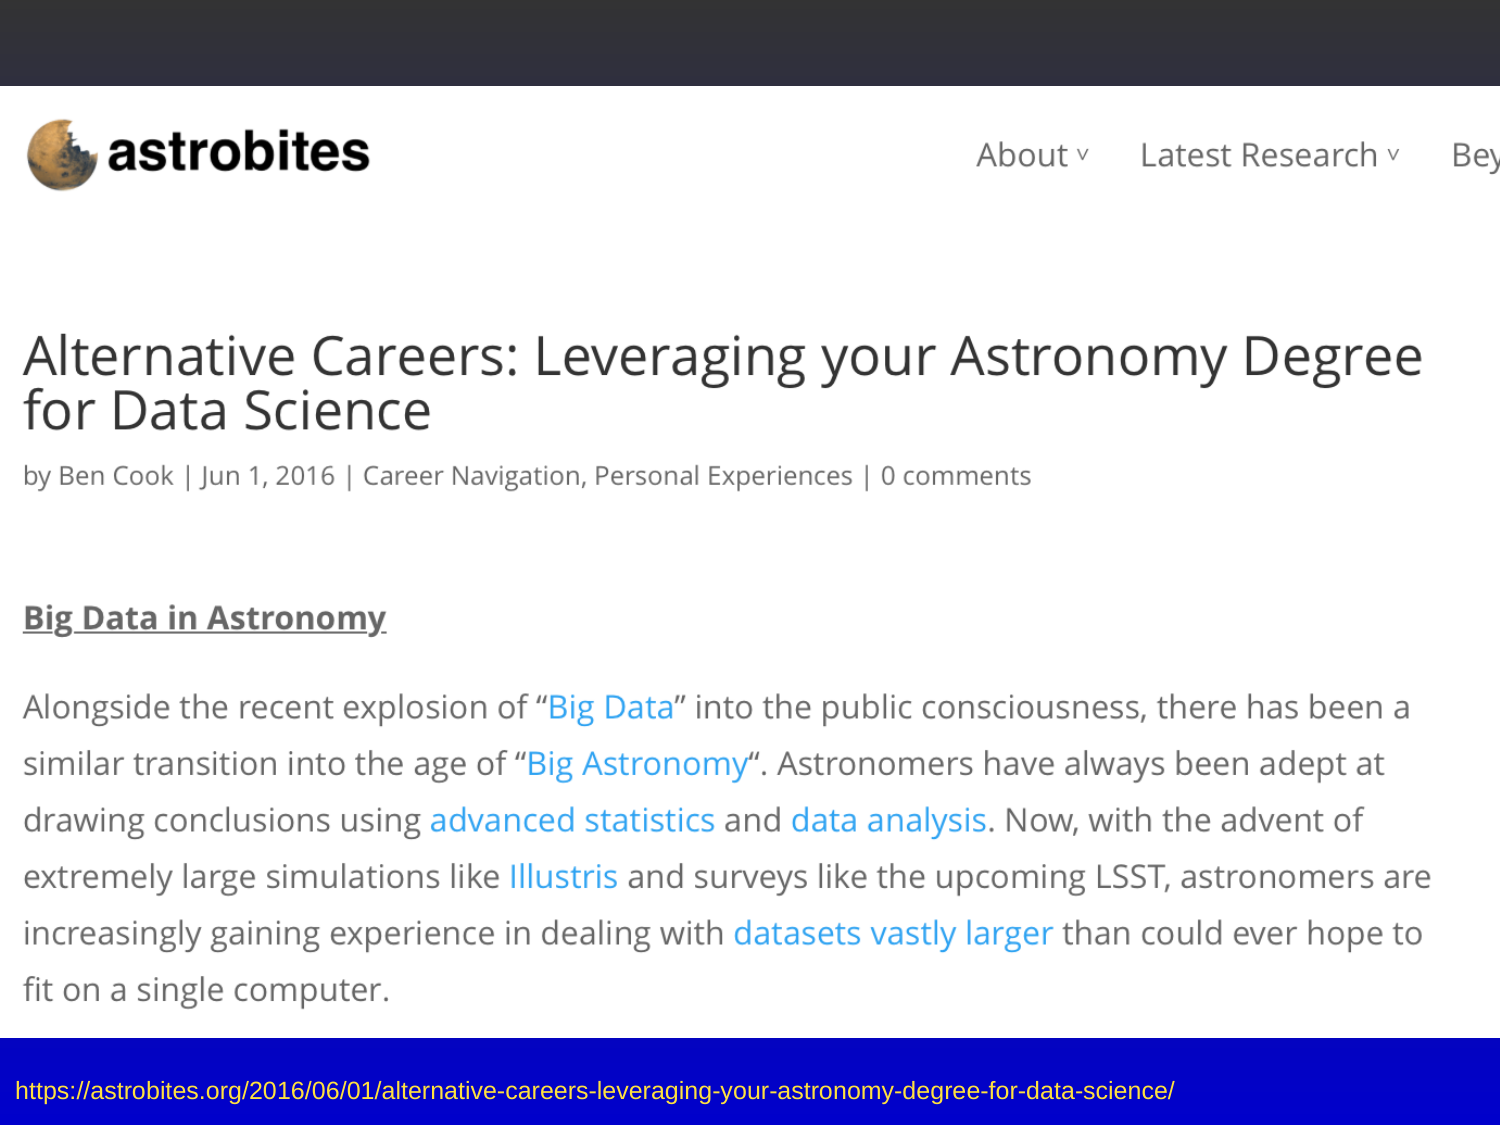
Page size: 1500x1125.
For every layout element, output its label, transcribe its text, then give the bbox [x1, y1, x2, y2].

picture [0, 86, 1500, 1038]
text_box https://astrobites.org/2016/06/01/alternative-careers-leveraging-your-astronomy-degree-for-data-science/ [6, 1066, 1252, 1113]
